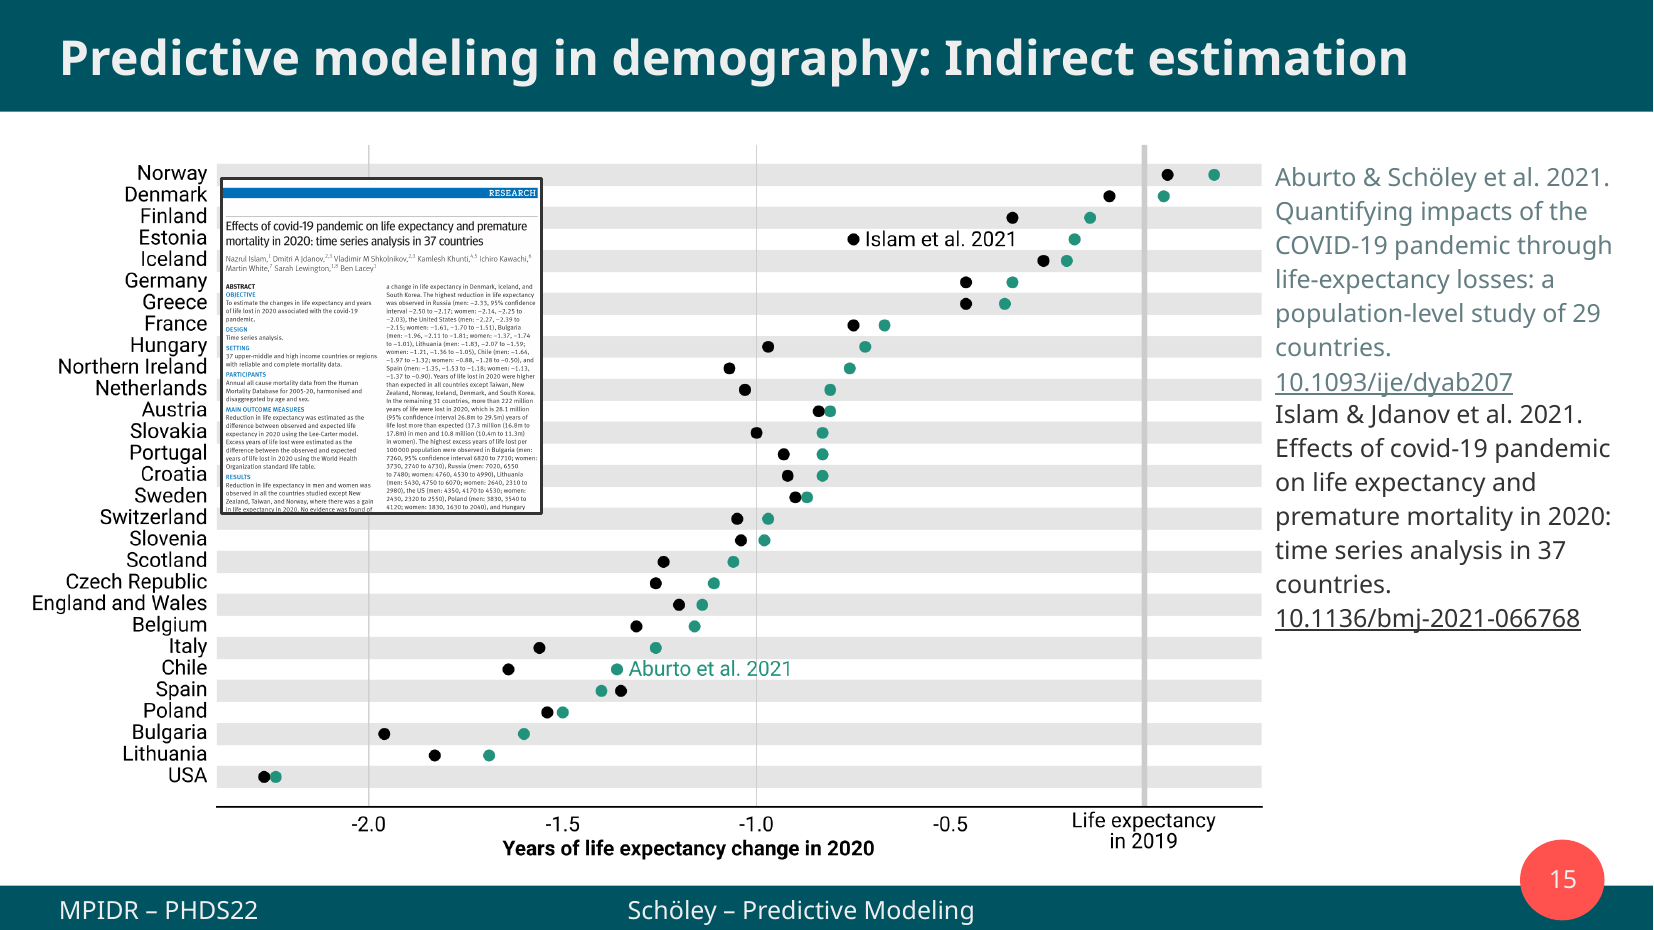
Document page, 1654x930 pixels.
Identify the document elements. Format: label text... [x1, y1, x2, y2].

text_box Aburto & Schöley et al. 2021. Quantifying impacts of the COVID-19 pandemic through life-expectancy losses: a population-level study of 29 countries. 10.1093/ije/dyab207 [1260, 152, 1651, 378]
title Predictive modeling in demography: Indirect estimation [58, 0, 1594, 117]
text_box Islam & Jdanov et al. 2021. Effects of covid-19 pandemic on life expectancy and premature mortality in 2020: time series analysis in 37 countries. 10.1136/bmj-2021-066768 [1260, 388, 1651, 614]
picture [21, 134, 1272, 871]
